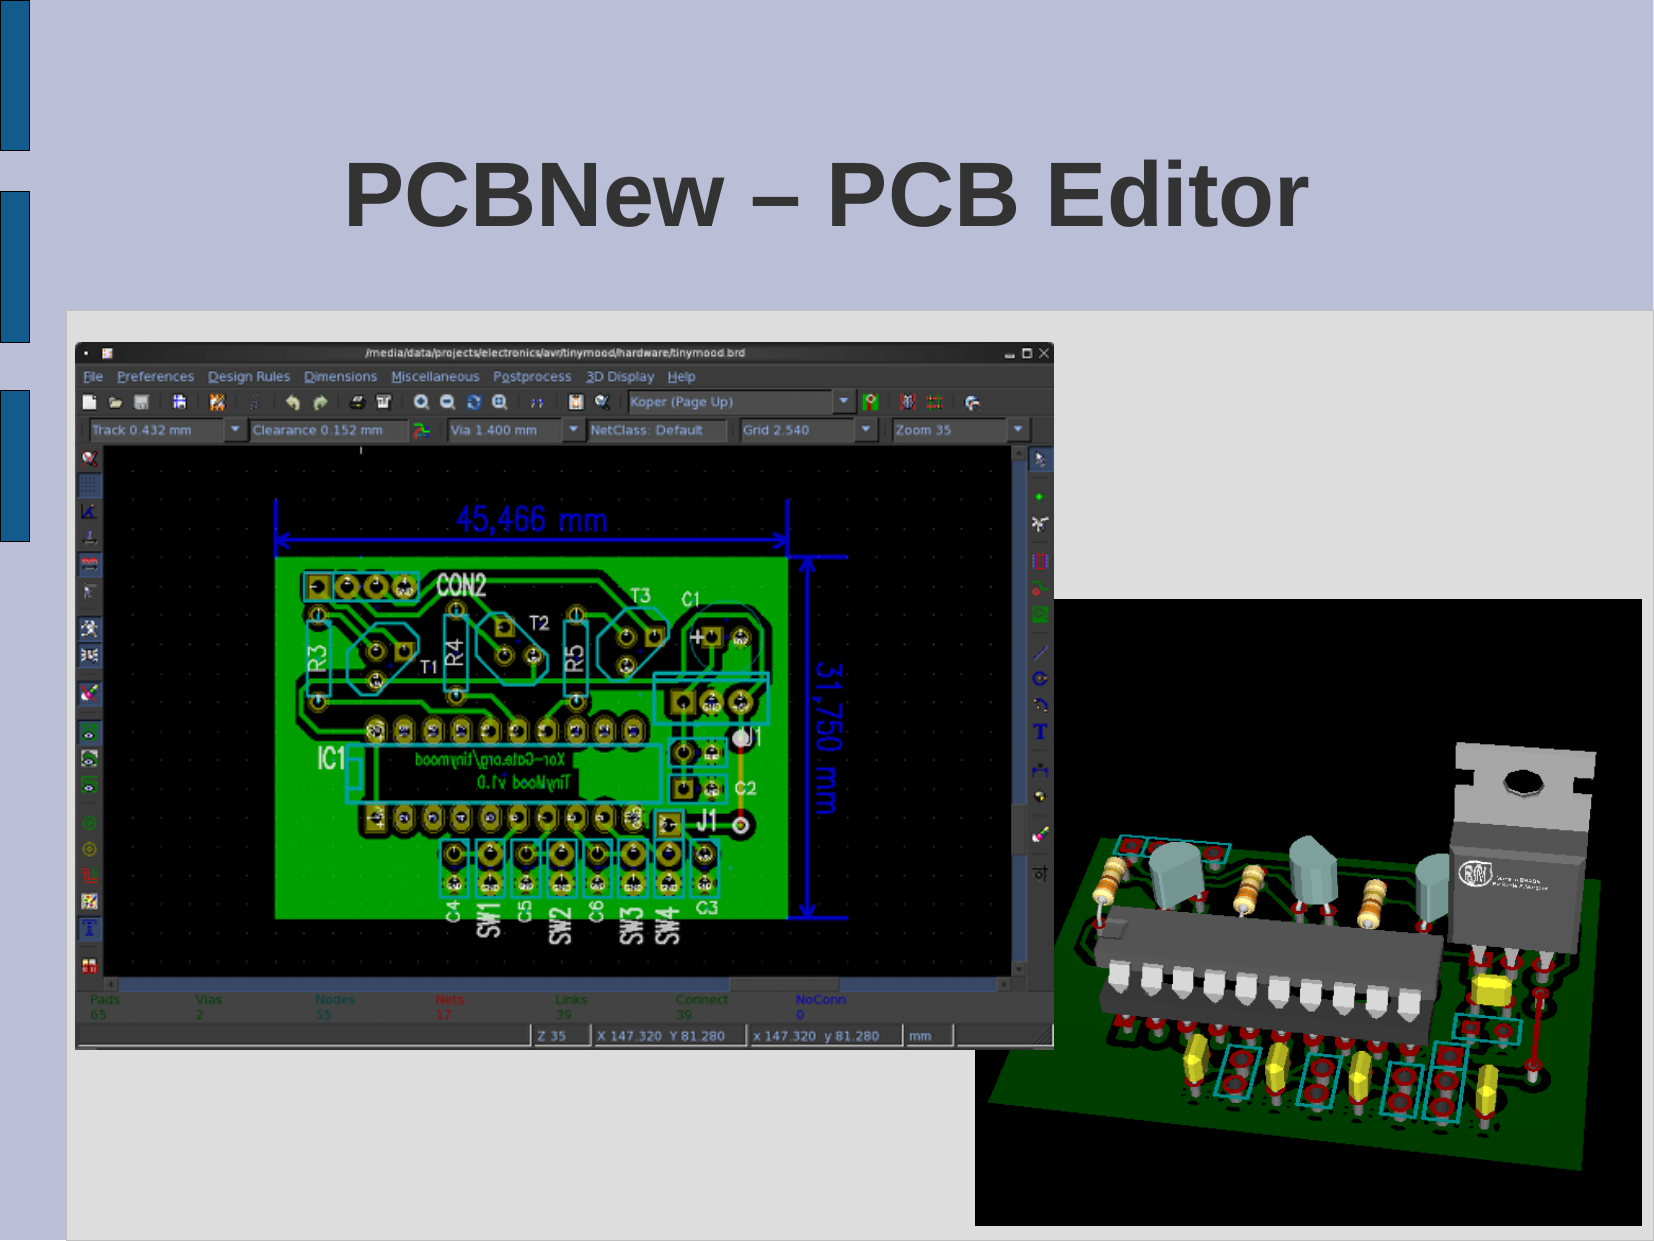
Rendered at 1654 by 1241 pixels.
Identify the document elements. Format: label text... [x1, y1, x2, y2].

title PCBNew – PCB Editor [121, 98, 1534, 291]
picture [75, 342, 1642, 1226]
